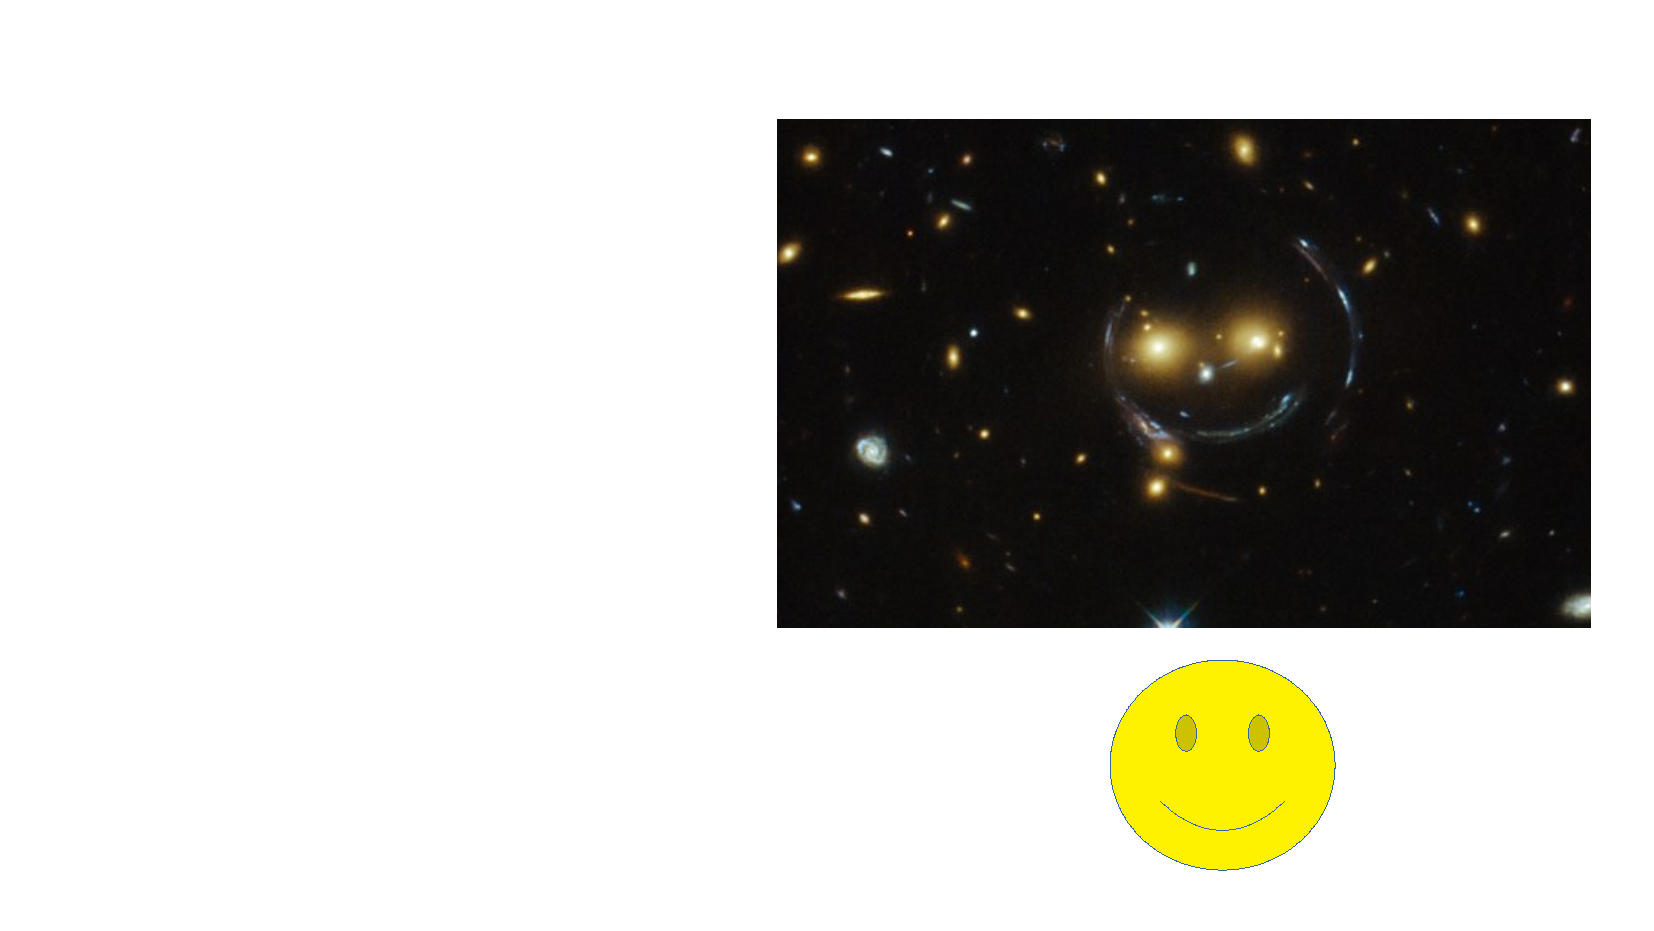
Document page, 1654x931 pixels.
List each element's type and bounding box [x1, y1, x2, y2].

picture [777, 119, 1591, 628]
text_box [1110, 660, 1336, 871]
